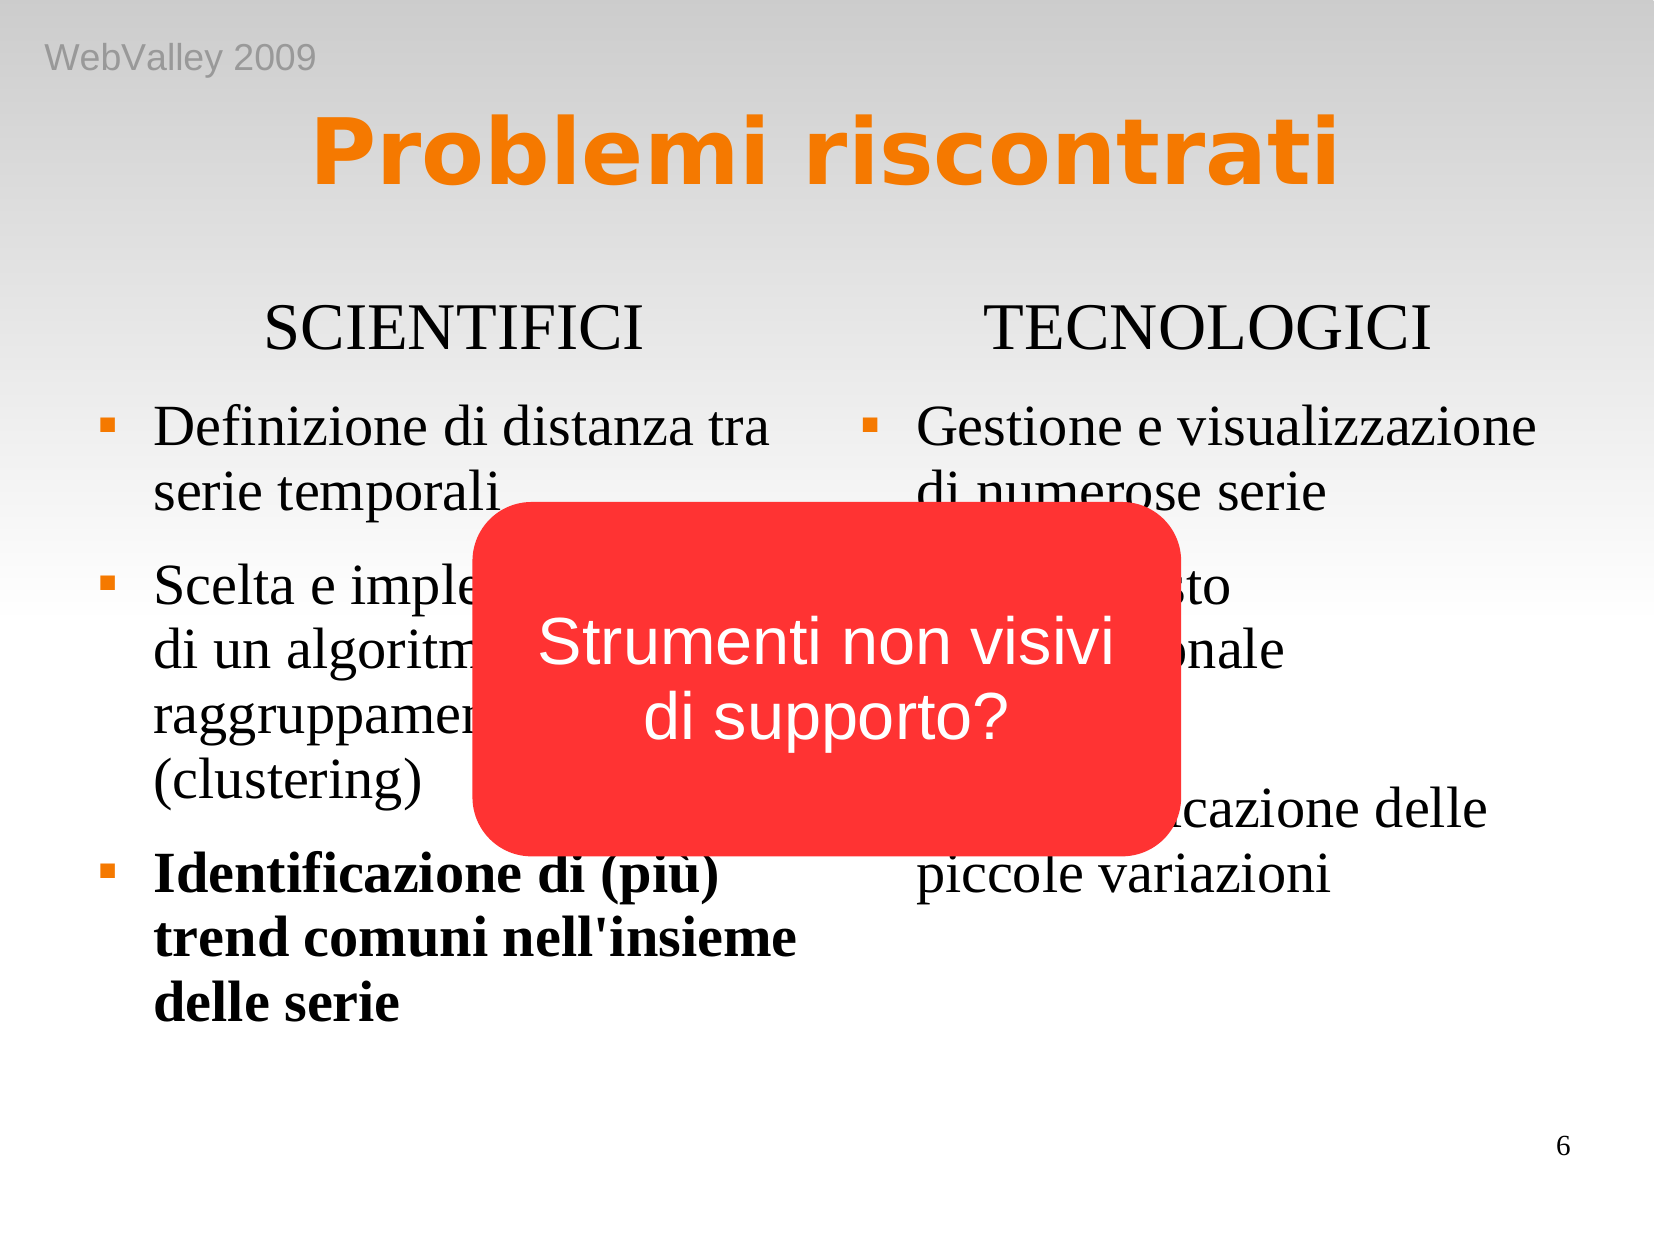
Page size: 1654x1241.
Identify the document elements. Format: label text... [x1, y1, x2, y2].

list SCIENTIFICI Definizione di distanza tra serie temporali Scelta e implementazione di un algoritmo di raggruppamento (clustering) Identificazione di (più) trend comuni nell'insieme delle serie [82, 290, 809, 1111]
text_box WebValley 2009 [29, 29, 355, 87]
title Problemi riscontrati [82, 49, 1571, 257]
list TECNOLOGICI Gestione e visualizzazione di numerose serie Elevato costo computazionale Difficoltà nell'identificazione delle piccole variazioni [845, 290, 1572, 1109]
text_box Strumenti non visivi di supporto? [472, 501, 1182, 857]
